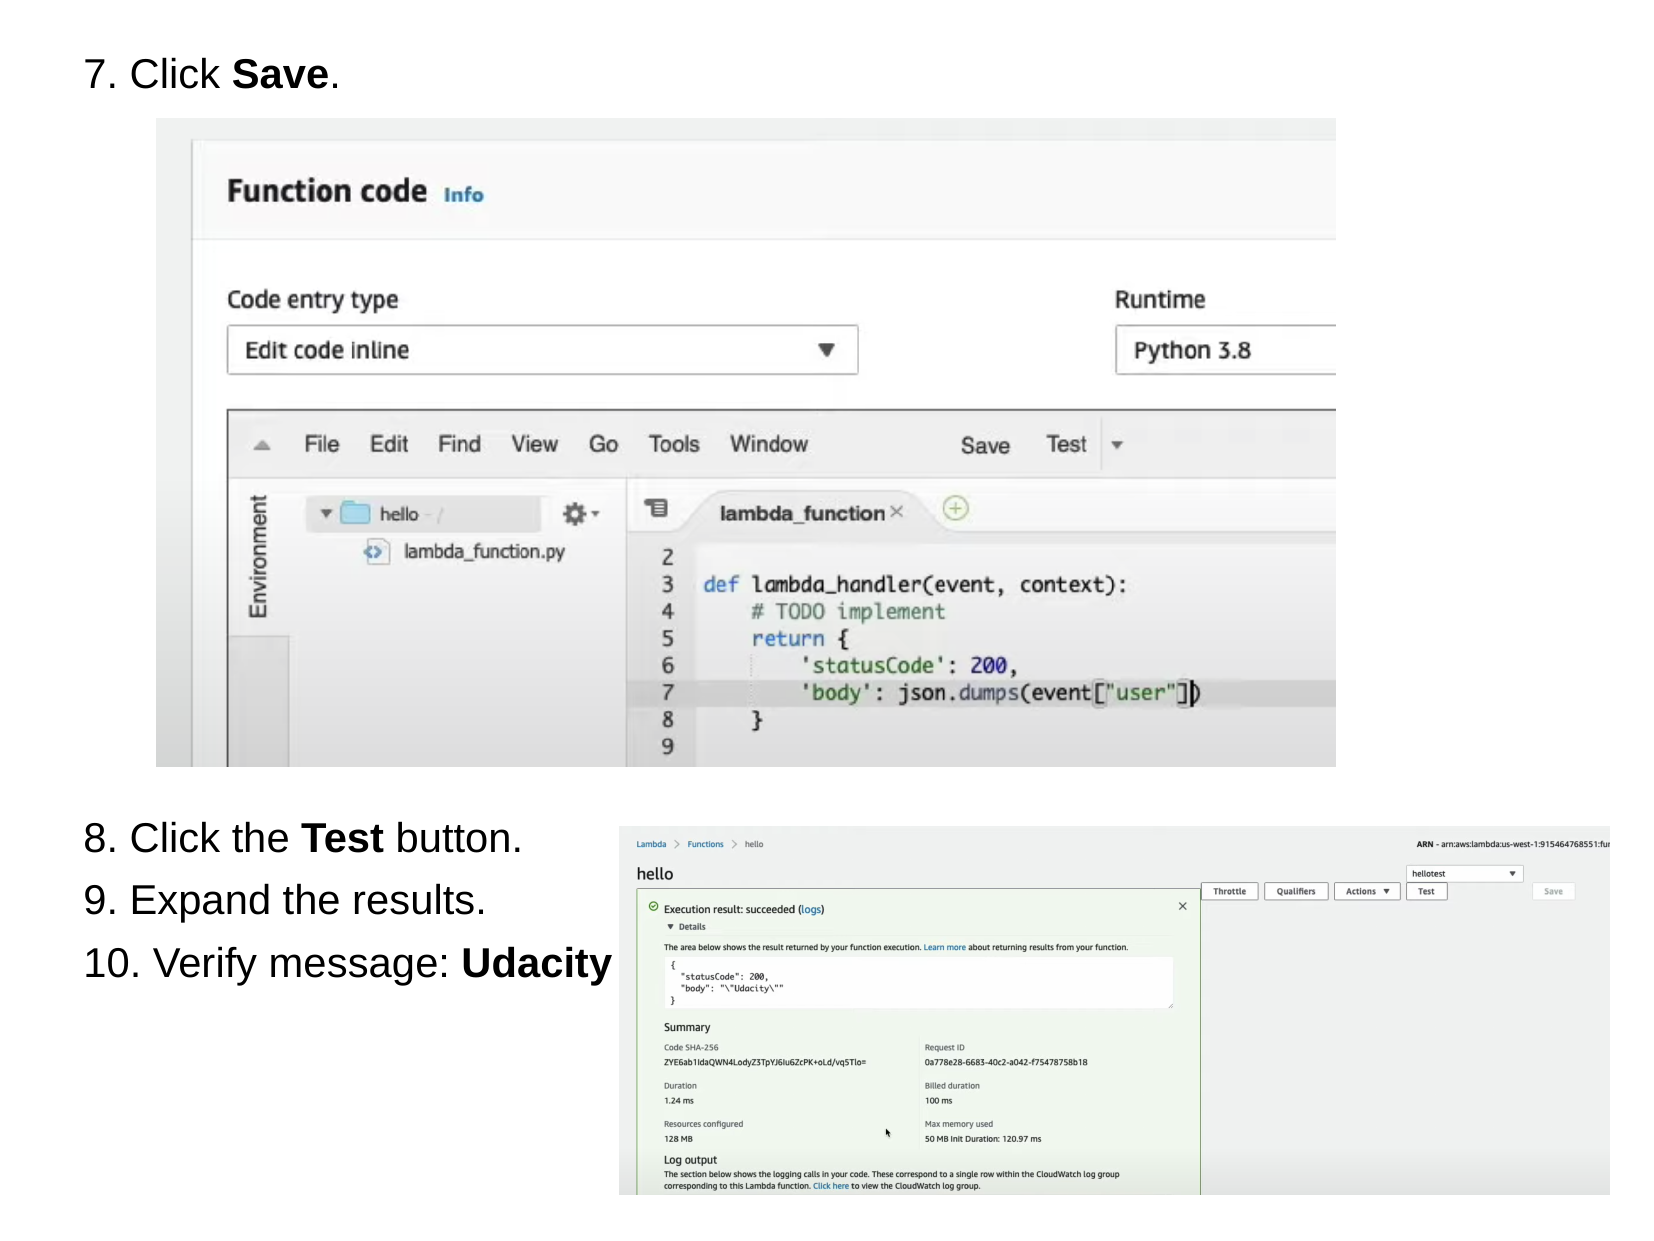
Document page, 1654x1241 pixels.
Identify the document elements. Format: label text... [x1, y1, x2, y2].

picture [619, 827, 1610, 1195]
list 7. Click Save. [83, 47, 1572, 119]
text_box 8. Click the Test button. 9. Expand the results. 10. Verify message: Udacity [83, 810, 1572, 1011]
picture [156, 118, 1336, 767]
